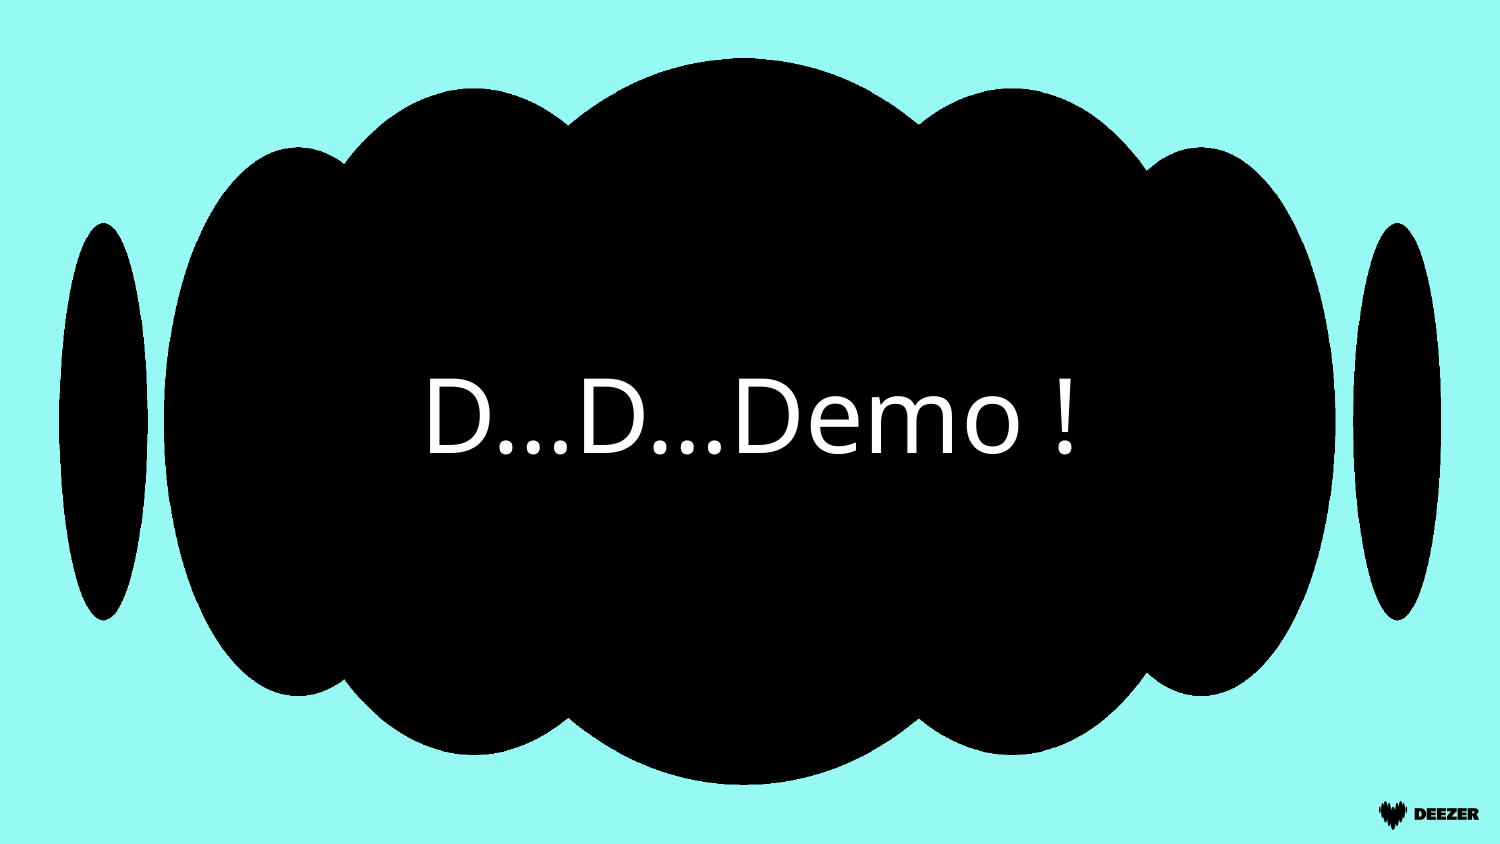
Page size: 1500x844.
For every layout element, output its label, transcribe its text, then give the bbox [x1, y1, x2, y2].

picture [1379, 801, 1479, 830]
picture [59, 58, 1441, 785]
title D…D…Demo ! [241, 233, 1259, 611]
